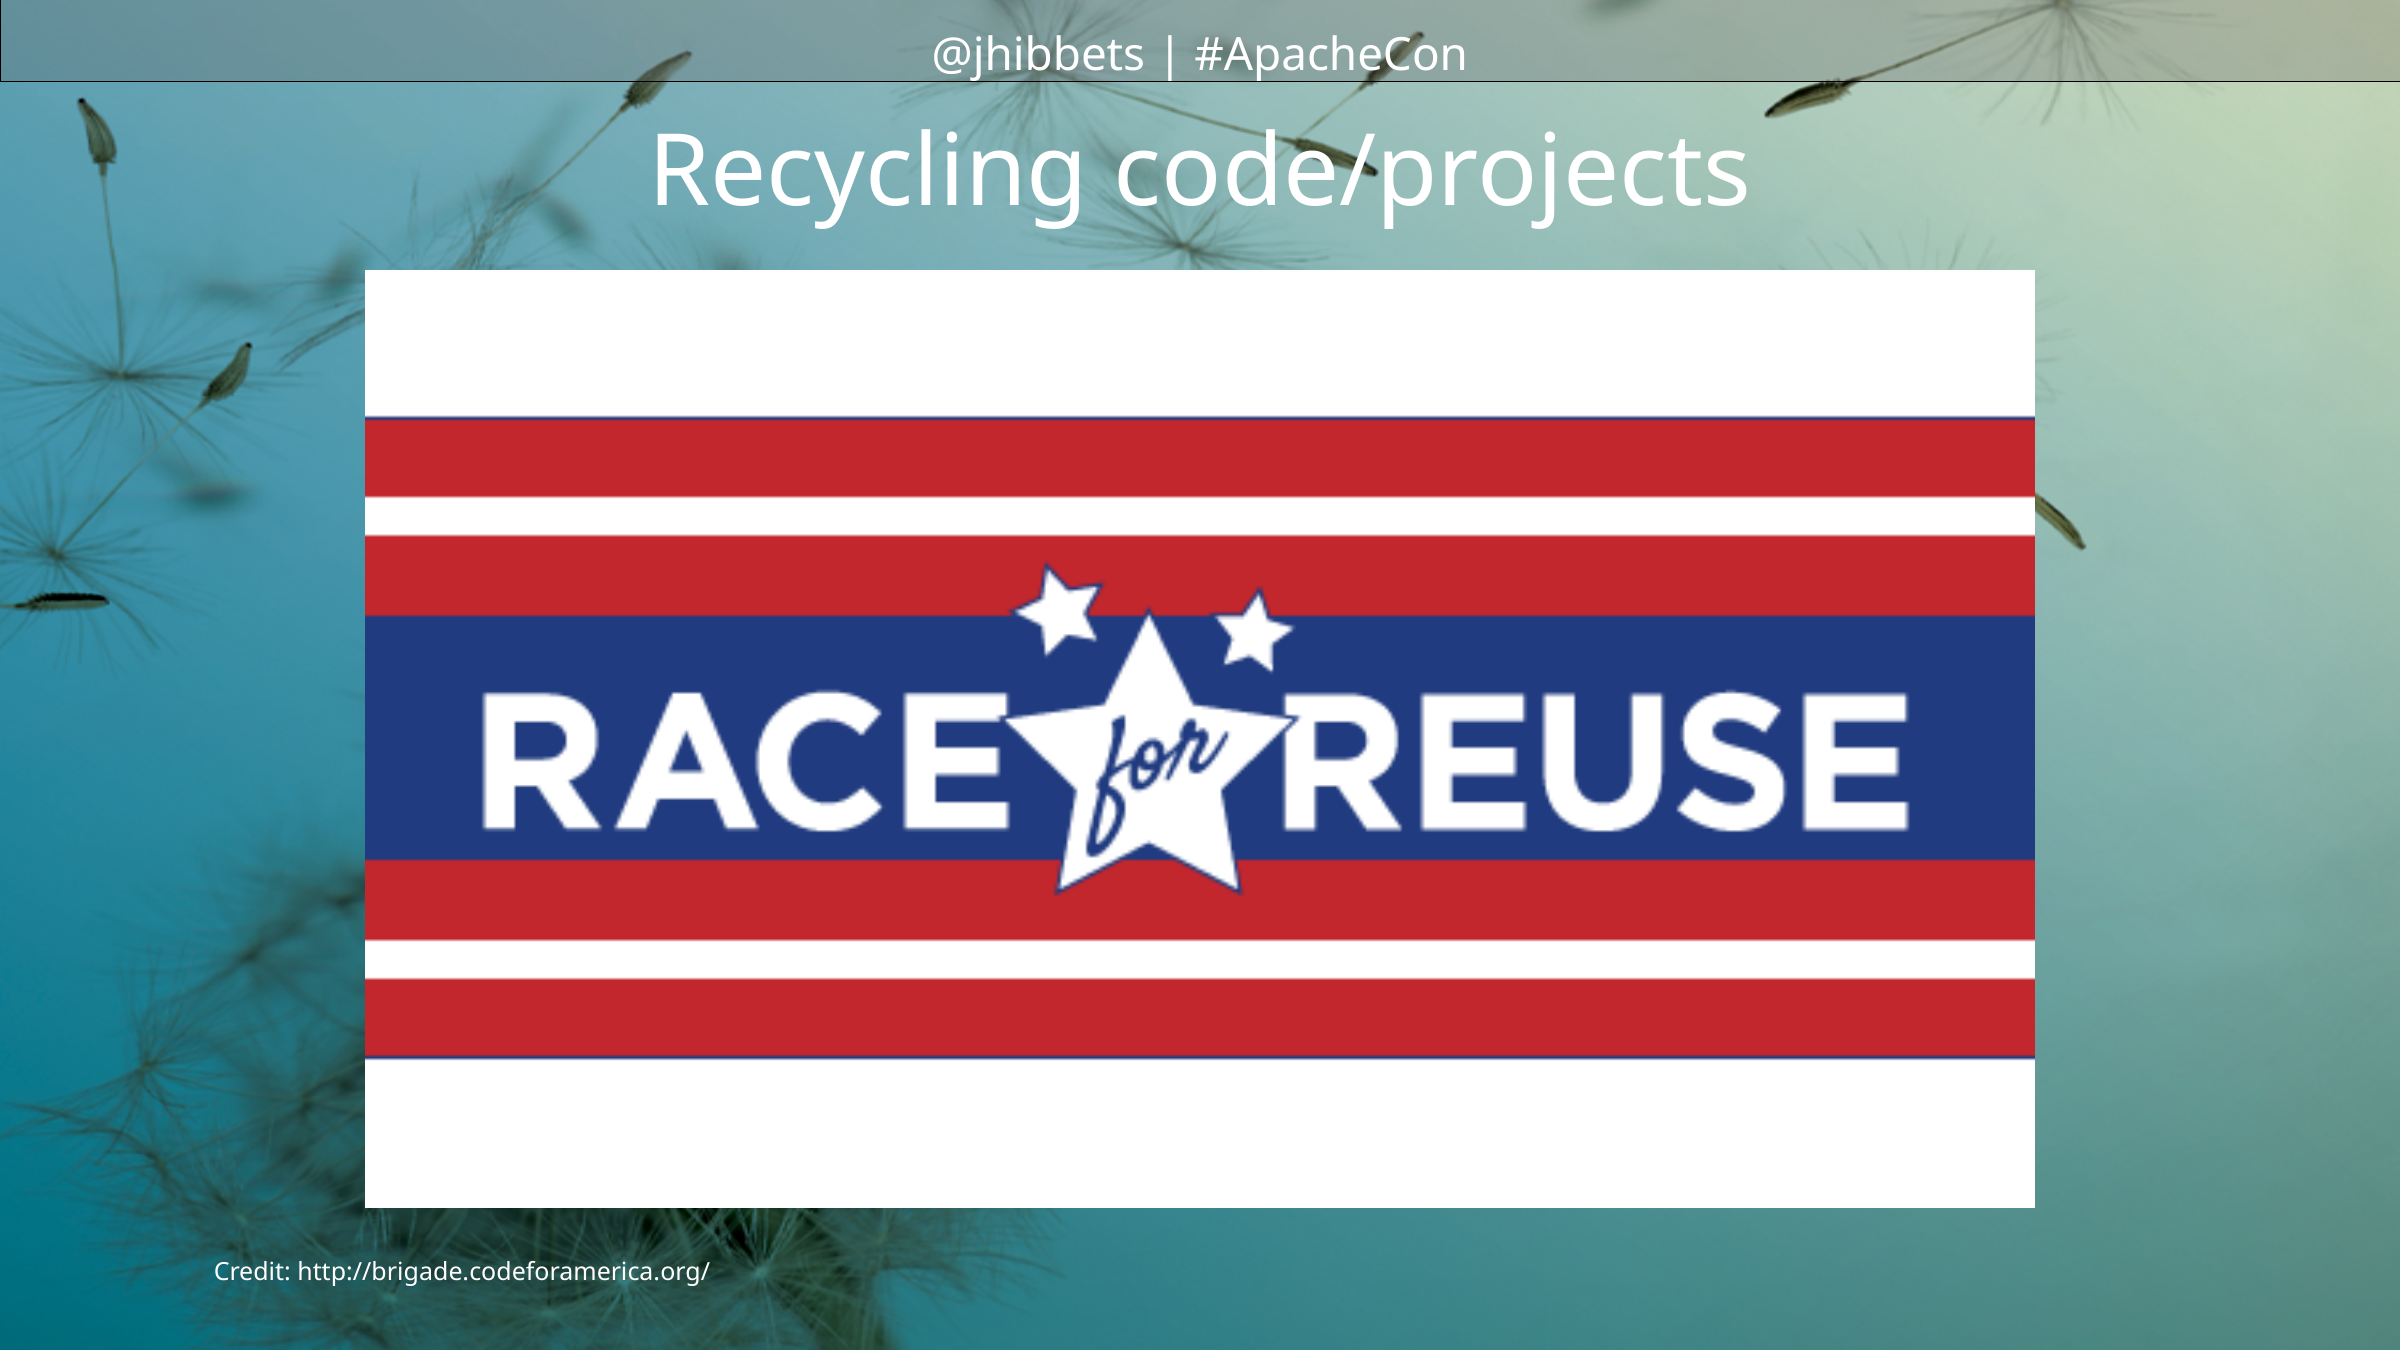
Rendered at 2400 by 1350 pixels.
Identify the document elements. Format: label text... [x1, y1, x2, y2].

title Recycling code/projects [120, 53, 2281, 280]
text_box Credit: http://brigade.codeforamerica.org/ [199, 1245, 974, 1293]
picture [0, 82, 2400, 1350]
